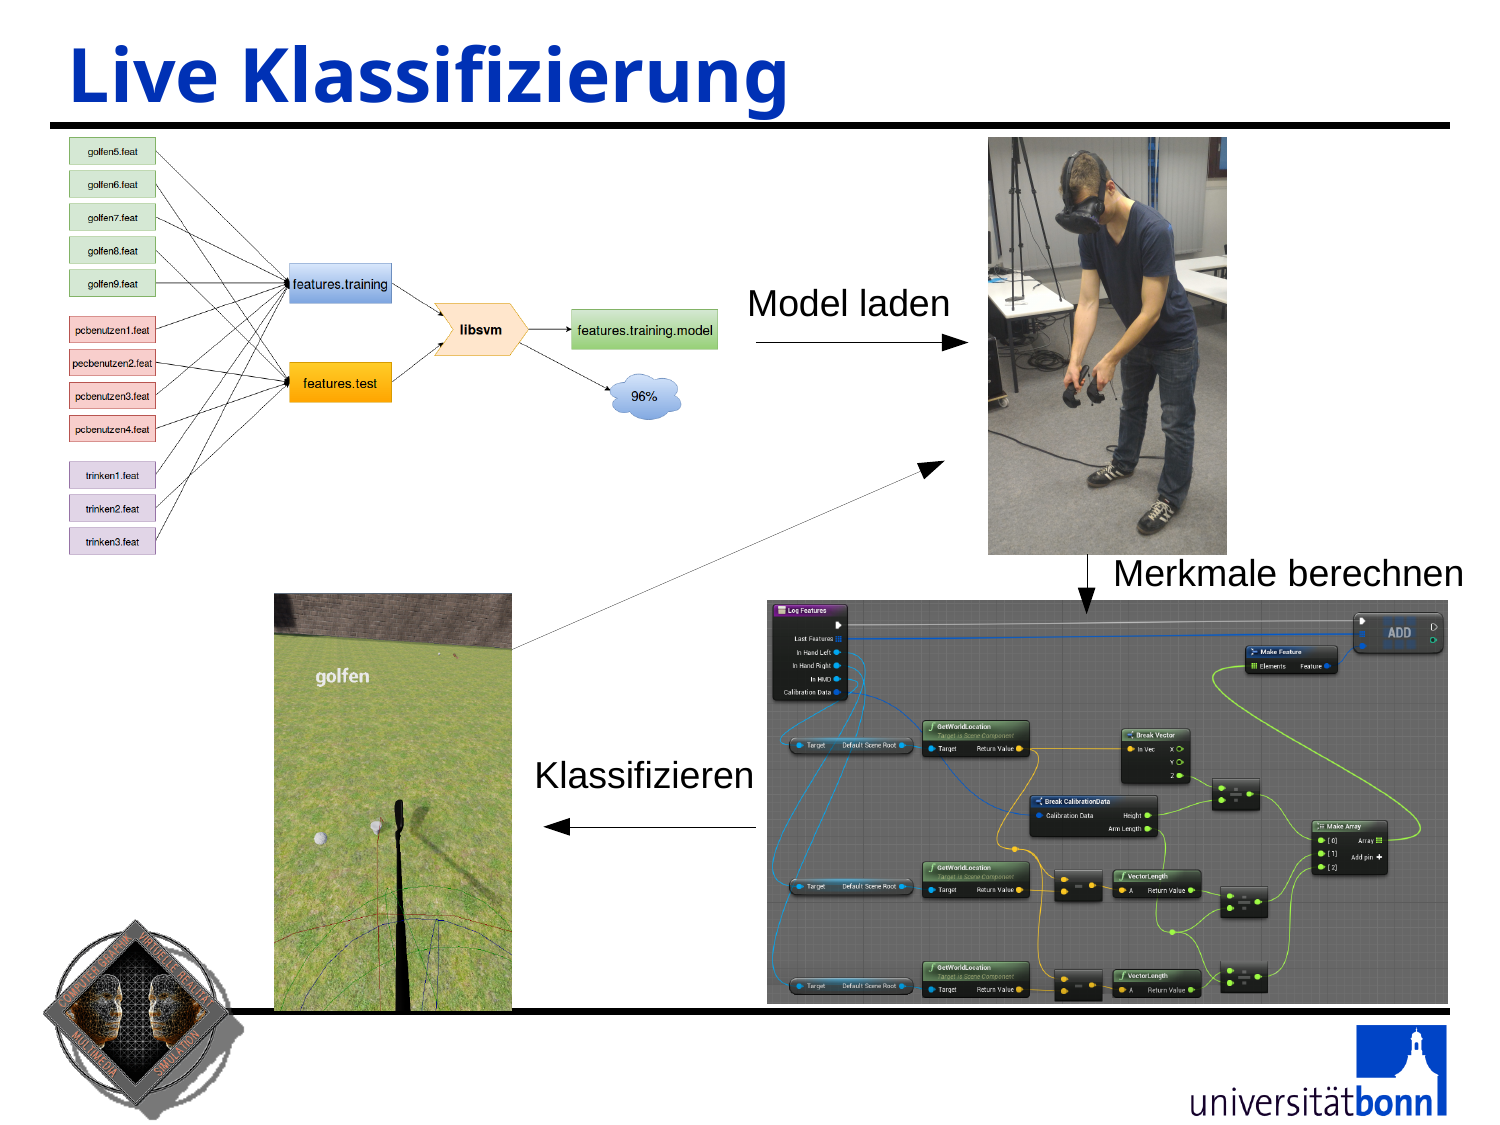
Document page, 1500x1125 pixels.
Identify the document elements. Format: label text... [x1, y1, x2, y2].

title Live Klassifizierung [53, 18, 1447, 126]
picture [274, 593, 512, 1011]
text_box Model laden [732, 271, 981, 332]
picture [1189, 1023, 1448, 1117]
picture [41, 917, 229, 1106]
picture [988, 137, 1227, 555]
picture [69, 137, 718, 555]
text_box Merkmale berechnen [1098, 541, 1500, 601]
picture [767, 600, 1448, 1004]
text_box Klassifizieren [519, 744, 770, 804]
